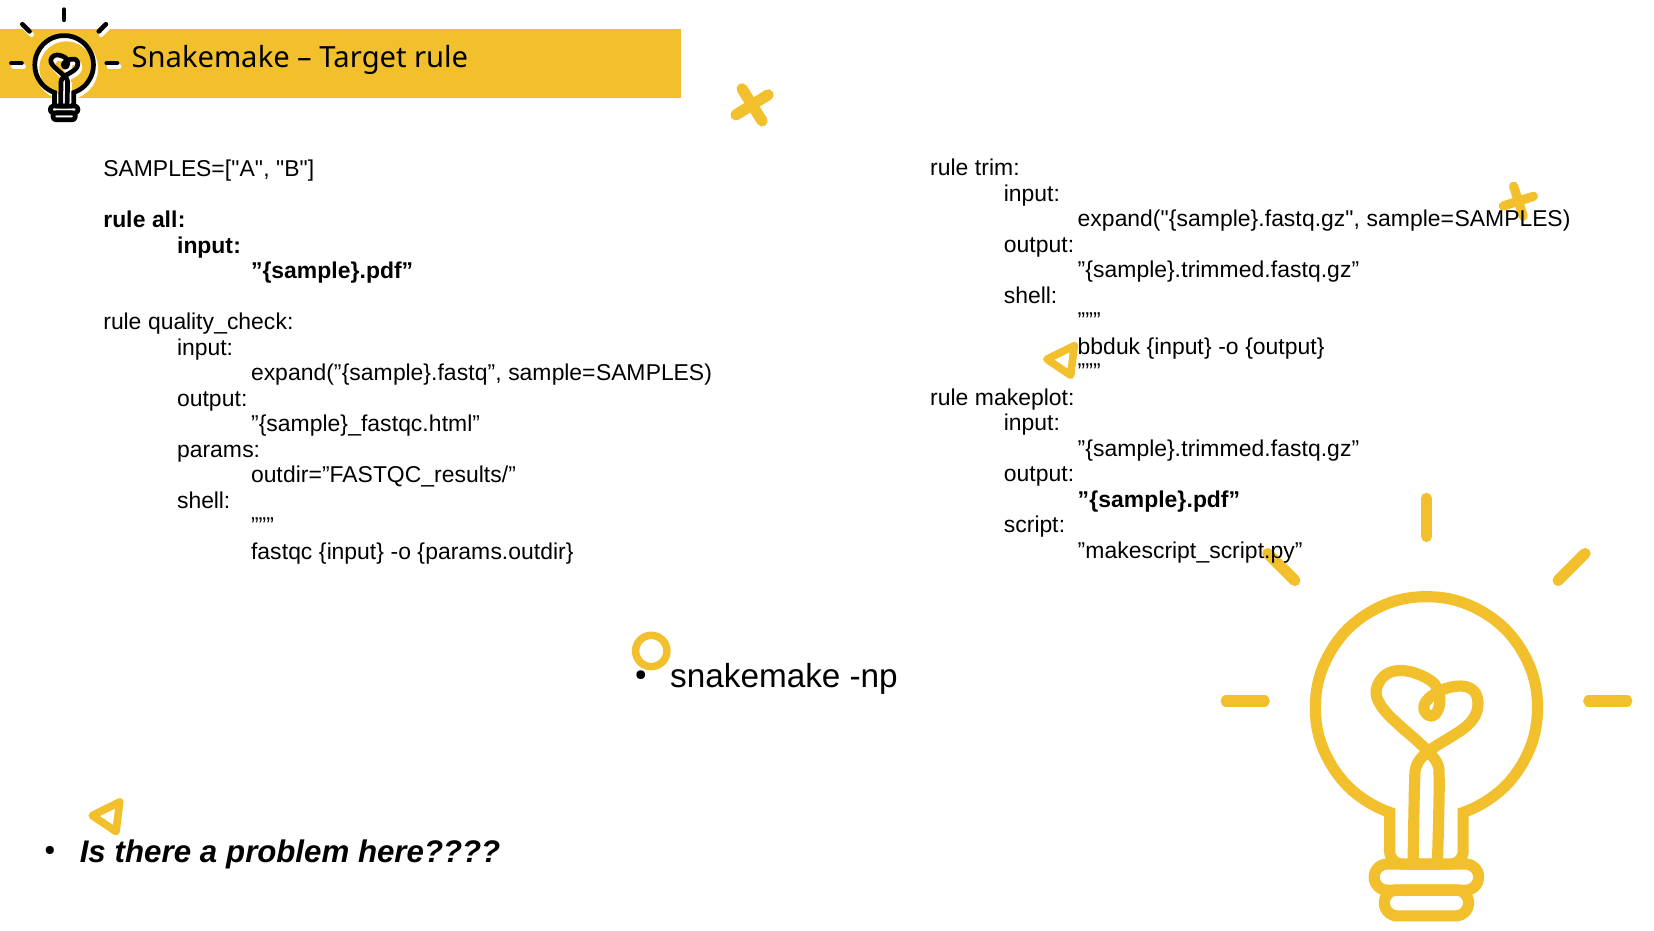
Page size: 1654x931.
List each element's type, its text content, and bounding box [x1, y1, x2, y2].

text_box rule trim: input: expand("{sample}.fastq.gz", sample=SAMPLES) output: ”{sample}.trimmed.fastq.gz” shell: ””” bbduk {input} -o {output} ””” rule makeplot: input: ”{sample}.trimmed.fastq.gz” output: ”{sample}.pdf” script: ”makescript_script.py” [915, 147, 1595, 649]
title Snakemake – Target rule [131, 16, 578, 97]
text_box Is there a problem here???? [29, 826, 591, 886]
text_box SAMPLES=["A", "B"] rule all: input: ”{sample}.pdf” rule quality_check: input: expand(”{sample}.fastq”, sample=SAMPLES) output: ”{sample}_fastqc.html” params: outdir=”FASTQC_results/” shell: ””” fastqc {input} -o {params.outdir} [88, 148, 739, 623]
text_box snakemake -np [620, 649, 945, 768]
